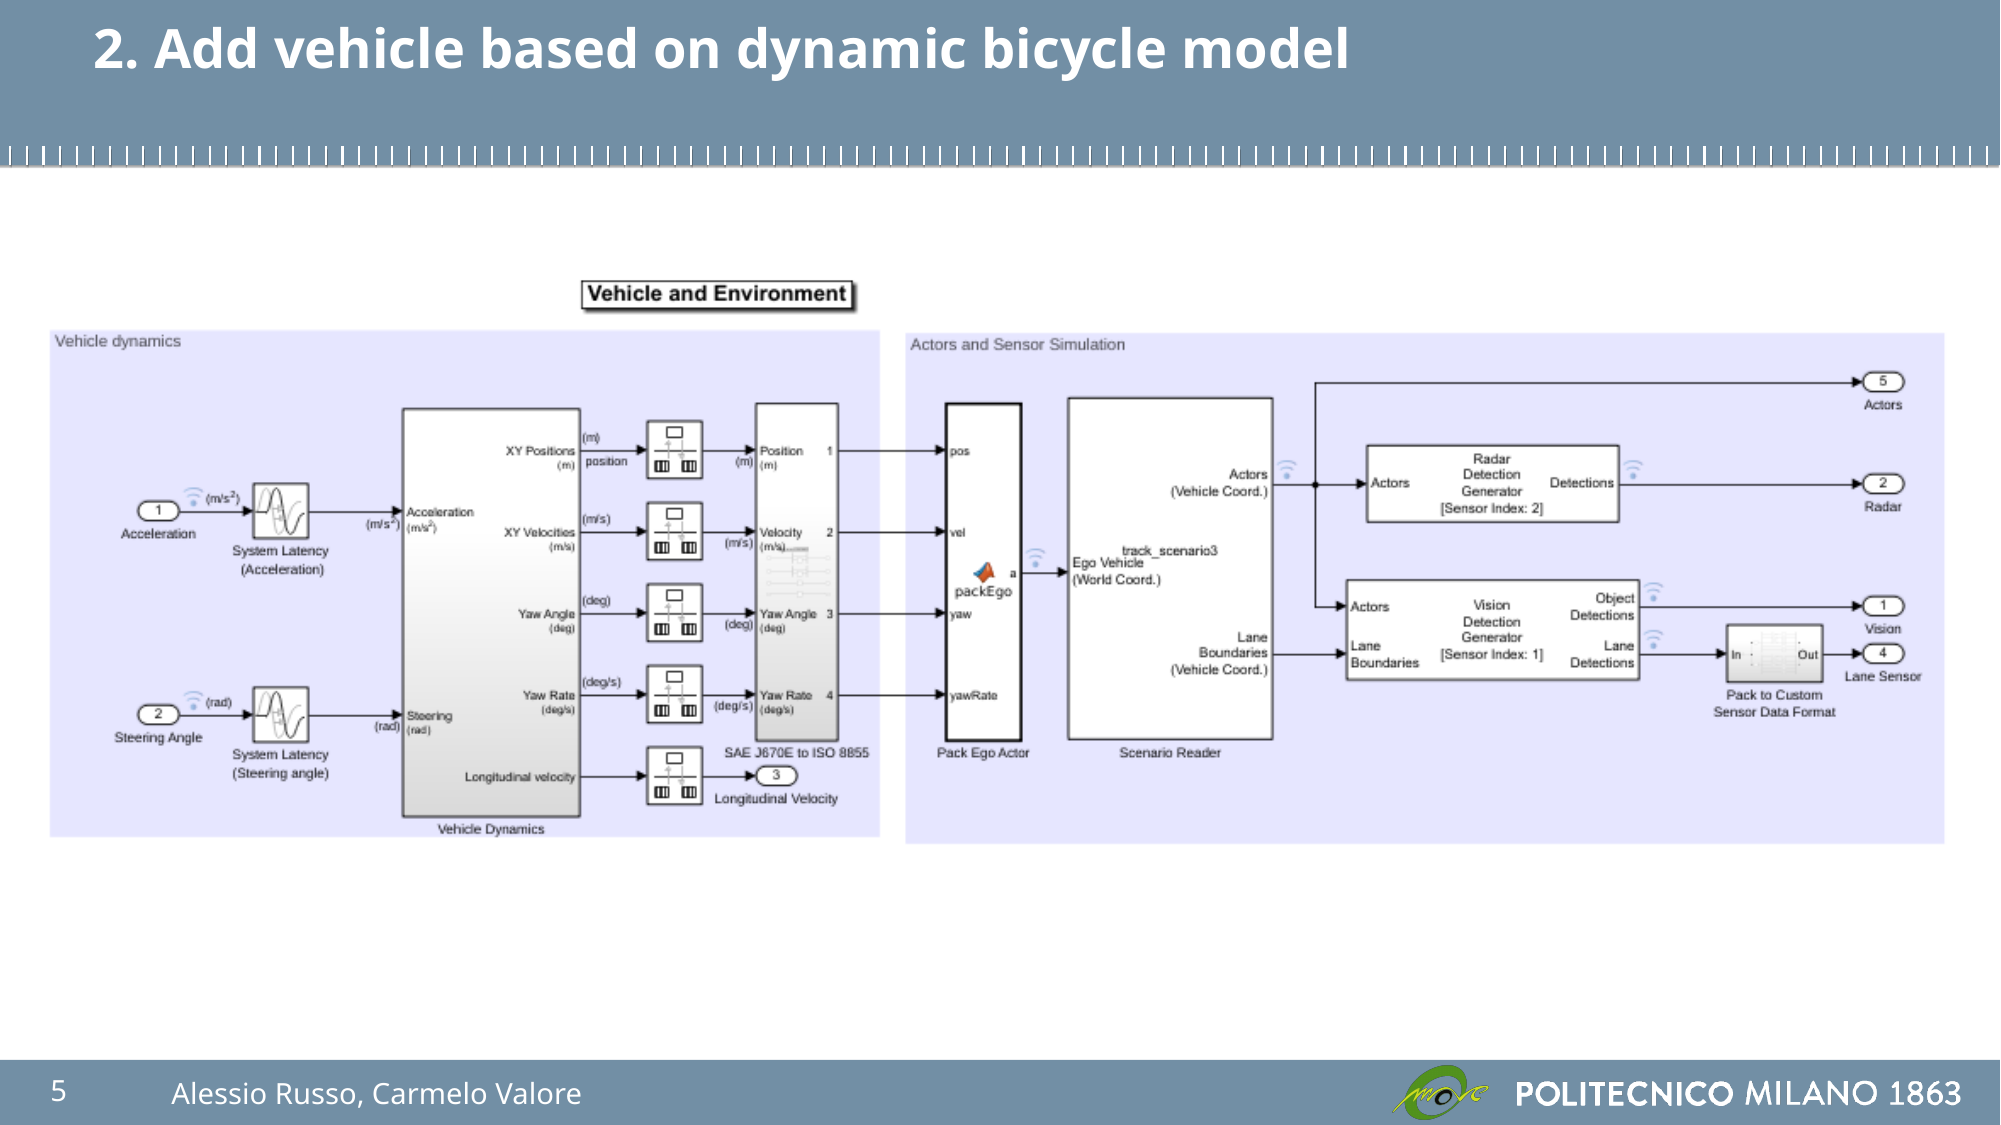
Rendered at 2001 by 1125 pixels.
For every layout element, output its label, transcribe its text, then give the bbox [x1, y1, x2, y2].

slide_number 10 [7, 1062, 110, 1123]
picture [40, 262, 1960, 863]
footer Alessio Russo, Carmelo Valore [156, 1062, 1007, 1123]
picture [1510, 1068, 1967, 1117]
picture [1392, 1065, 1489, 1120]
title 2. Add vehicle based on dynamic bicycle model [78, 8, 1922, 86]
